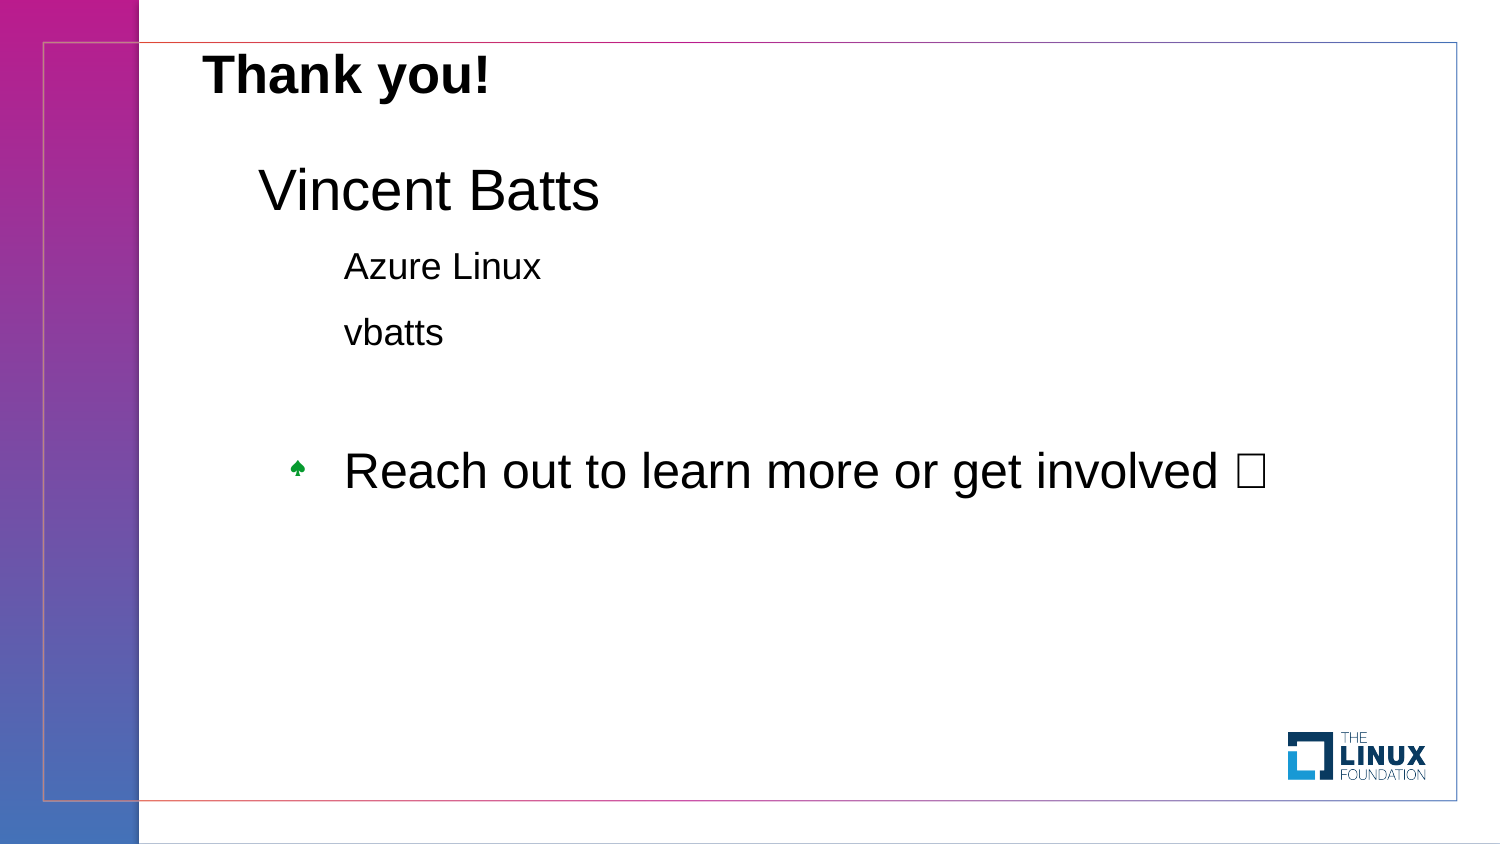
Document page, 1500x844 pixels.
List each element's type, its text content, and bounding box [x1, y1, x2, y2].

text_box Thank you! [187, 37, 1201, 113]
picture [0, 0, 1500, 844]
text_box Vincent Batts Azure Linux vbatts Reach out to learn more or get involved 💜 [187, 150, 1388, 739]
